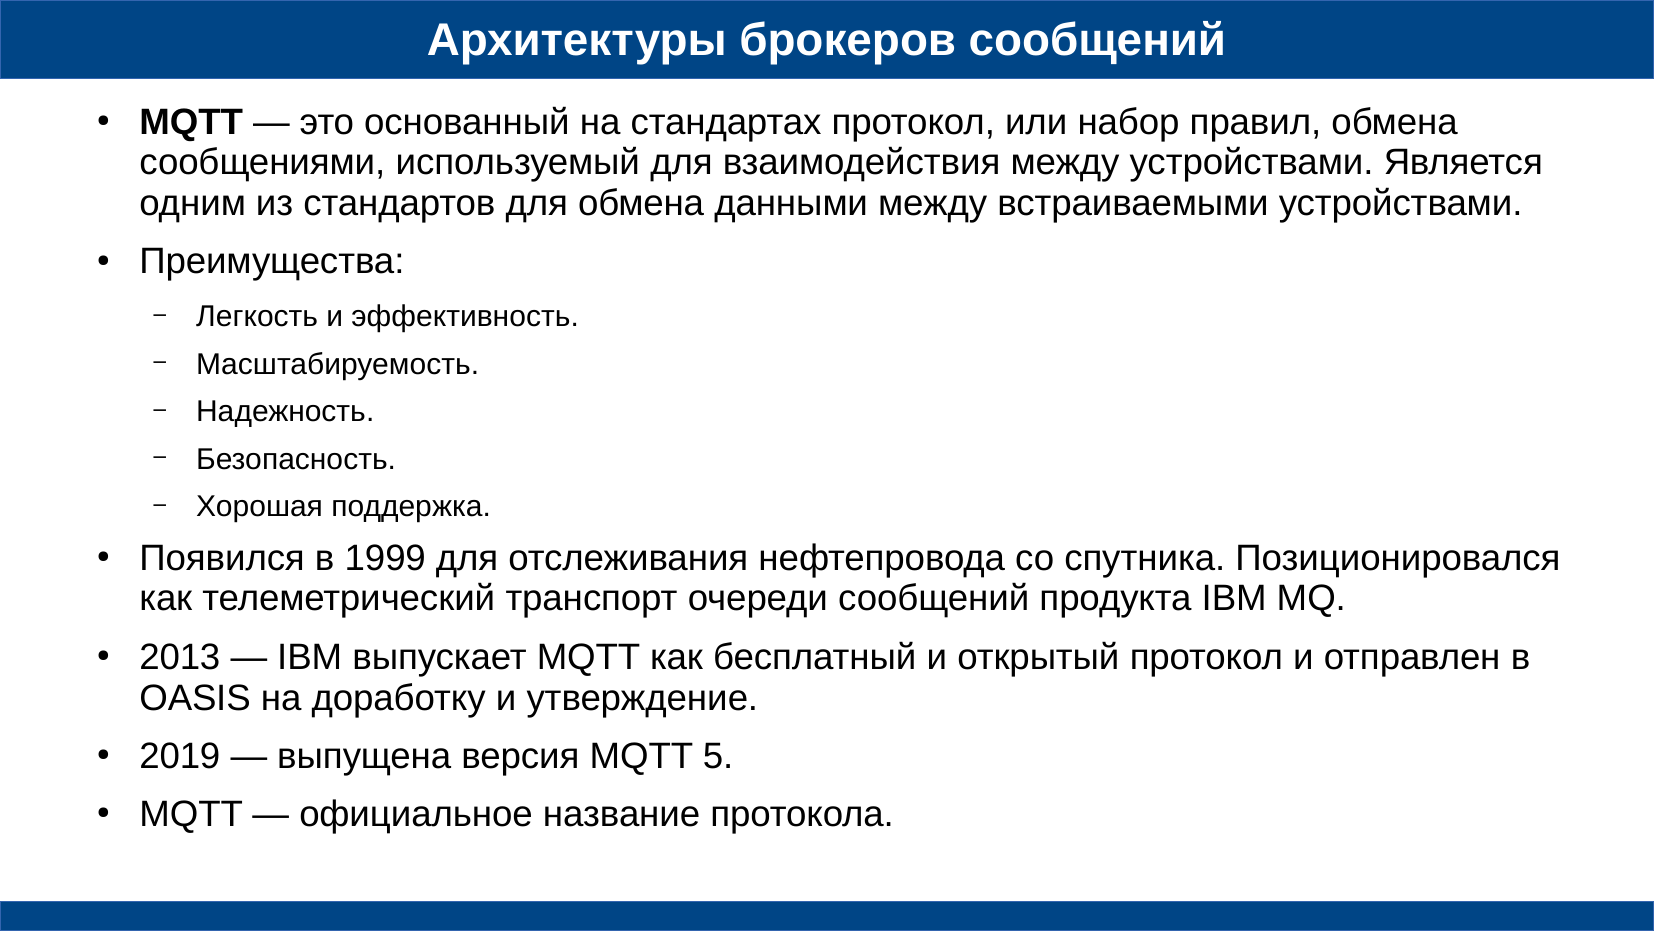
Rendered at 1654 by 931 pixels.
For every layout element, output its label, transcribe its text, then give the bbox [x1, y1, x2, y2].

title Архитектуры брокеров сообщений [0, 0, 1654, 79]
list MQTT — это основанный на стандартах протокол, или набор правил, обмена сообщениями, используемый для взаимодействия между устройствами. Является одним из стандартов для обмена данными между встраиваемыми устройствами. Преимущества: Легкость и эффективность. Масштабируемость. Надежность. Безопасность. Хорошая поддержка. Появился в 1999 для отслеживания нефтепровода со спутника. Позиционировался как телеметрический транспорт очереди сообщений продукта IBM MQ. 2013 — IBM выпускает MQTT как бесплатный и открытый протокол и отправлен в OASIS на доработку и утверждение. 2019 — выпущена версия MQTT 5. MQTT — официальное название протокола. [82, 101, 1571, 886]
